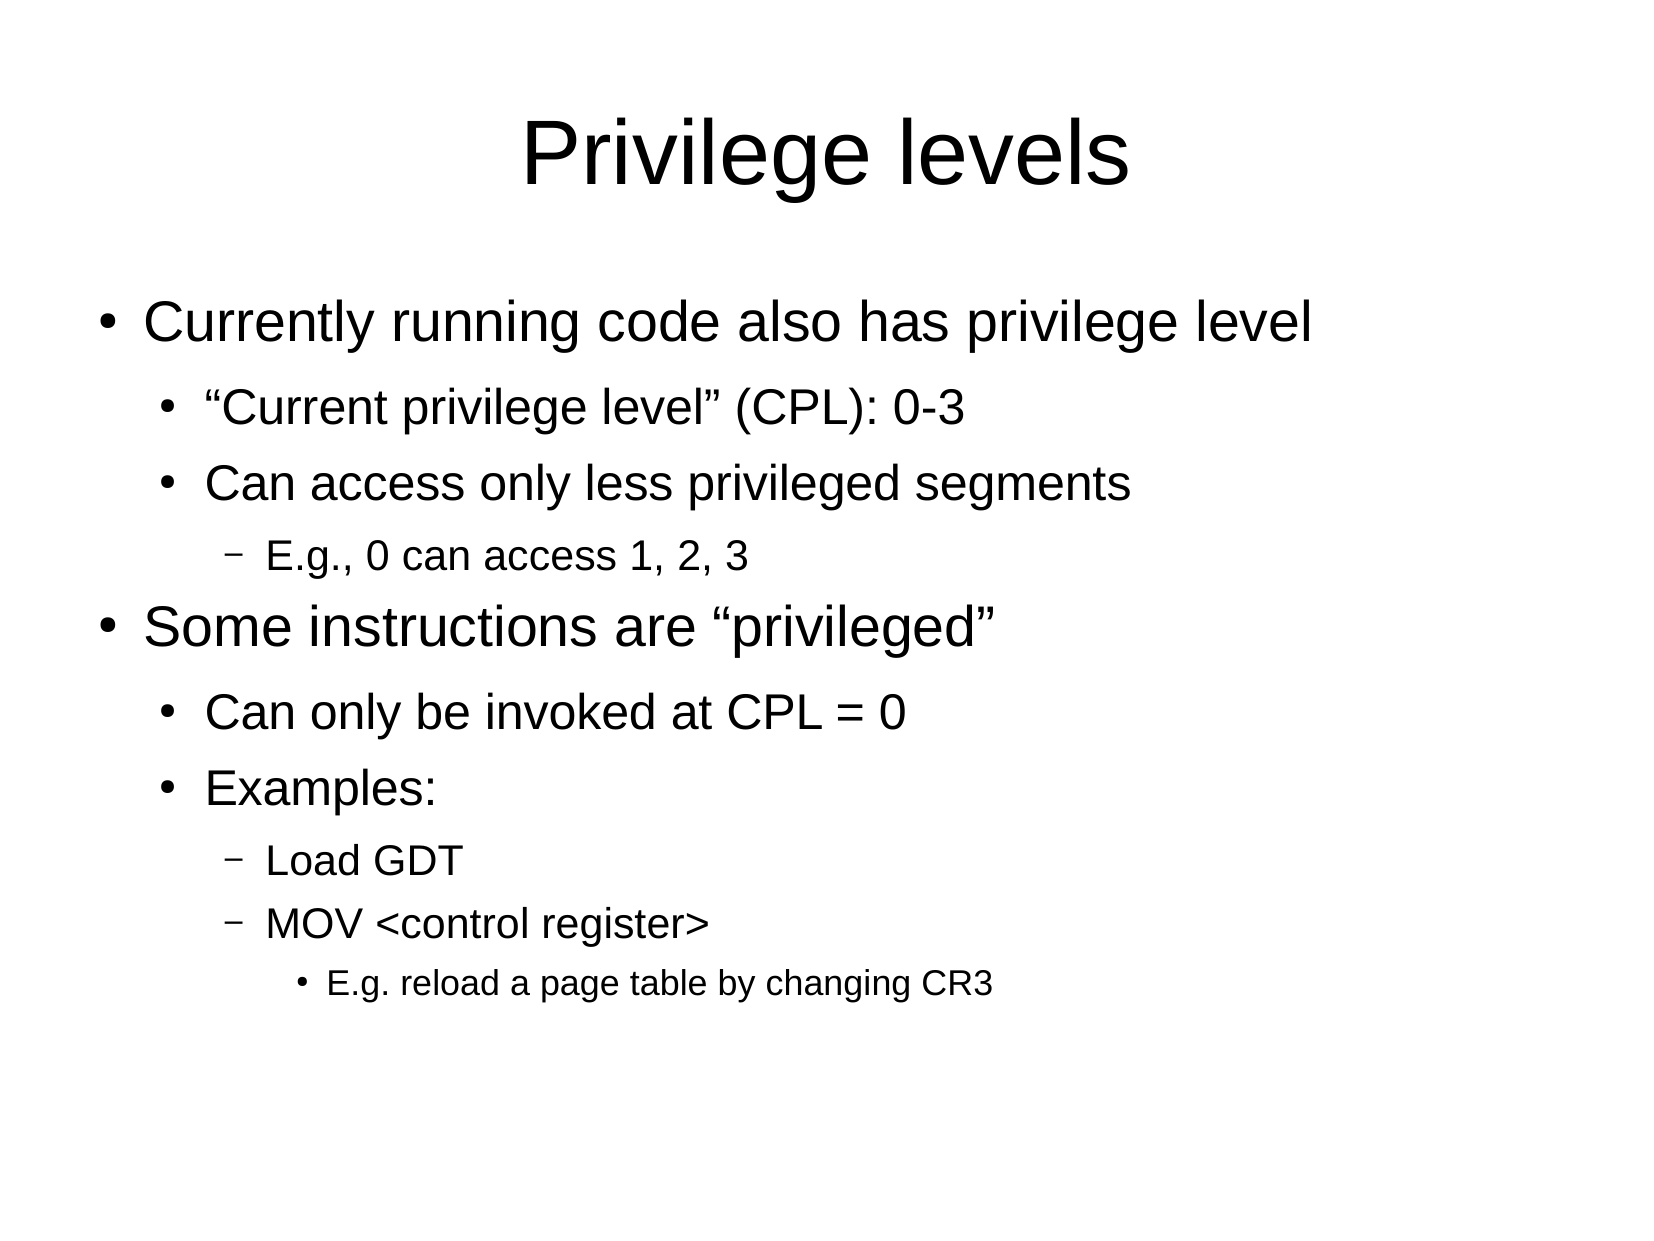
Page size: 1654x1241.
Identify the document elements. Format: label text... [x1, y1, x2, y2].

title Privilege levels [82, 49, 1571, 257]
list Currently running code also has privilege level “Current privilege level” (CPL): 0-3 Can access only less privileged segments E.g., 0 can access 1, 2, 3 Some instructions are “privileged” Can only be invoked at CPL = 0 Examples: Load GDT MOV <control register> E.g. reload a page table by changing CR3 [82, 290, 1571, 1010]
